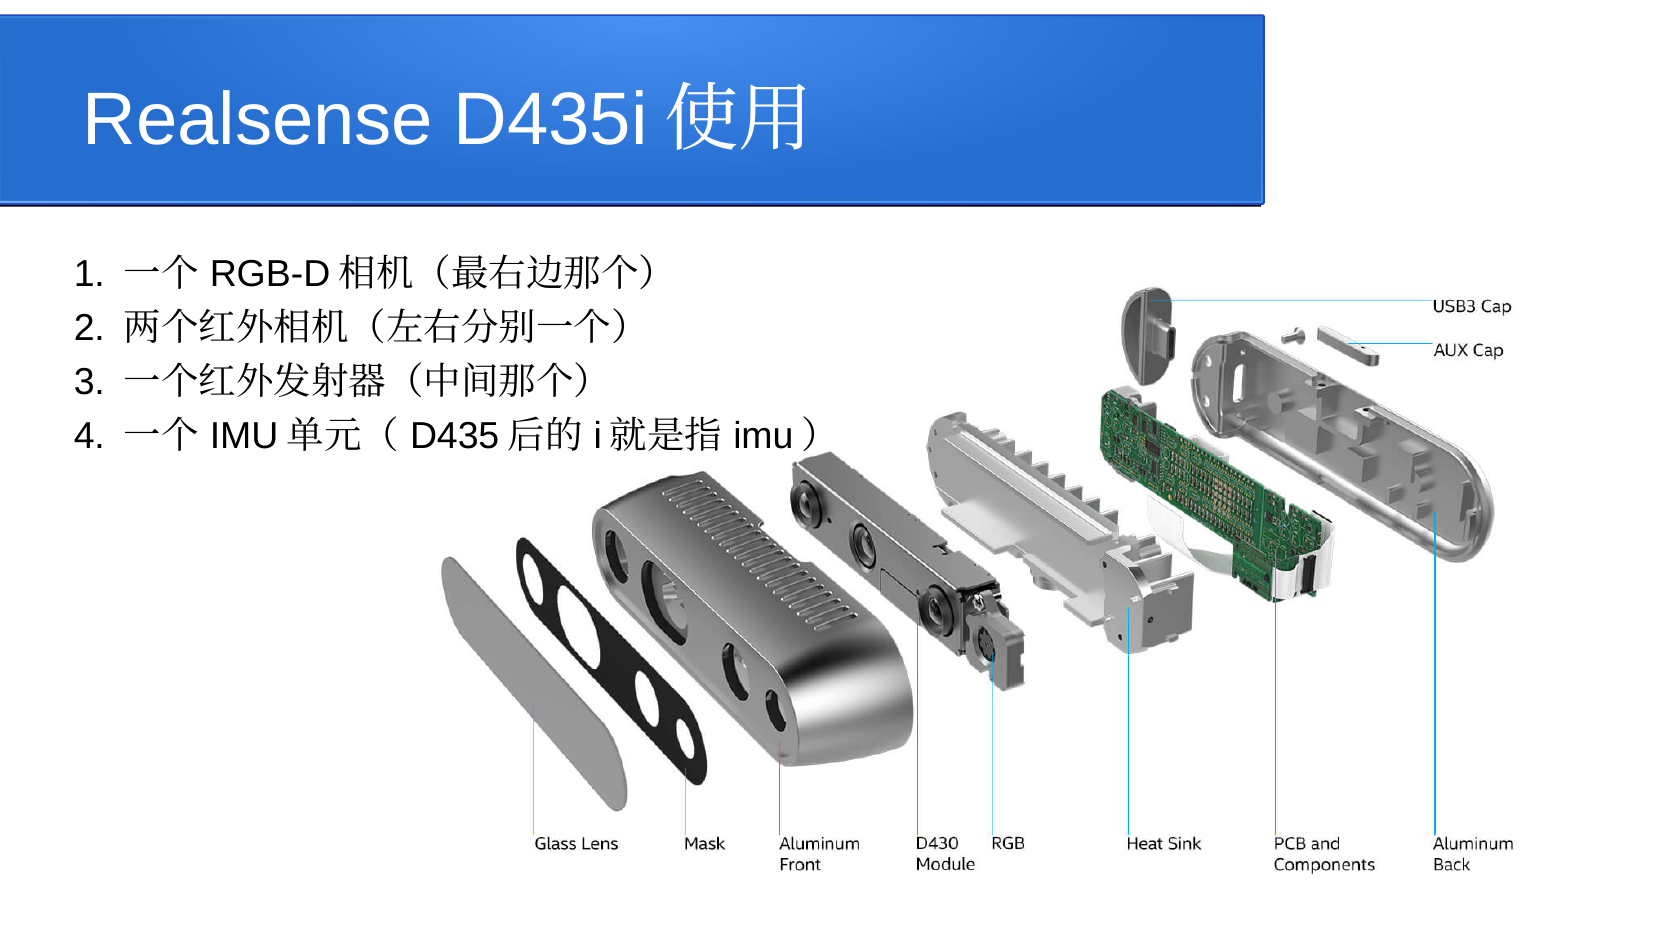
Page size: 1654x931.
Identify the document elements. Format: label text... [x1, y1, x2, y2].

picture [405, 283, 1548, 875]
text_box 1. 一个RGB-D相机（最右边那个） 2. 两个红外相机（左右分别一个） 3. 一个红外发射器（中间那个） 4. 一个IMU单元（D435后的i就是指imu） [59, 236, 855, 468]
title Realsense D435i使用 [82, 35, 1235, 189]
